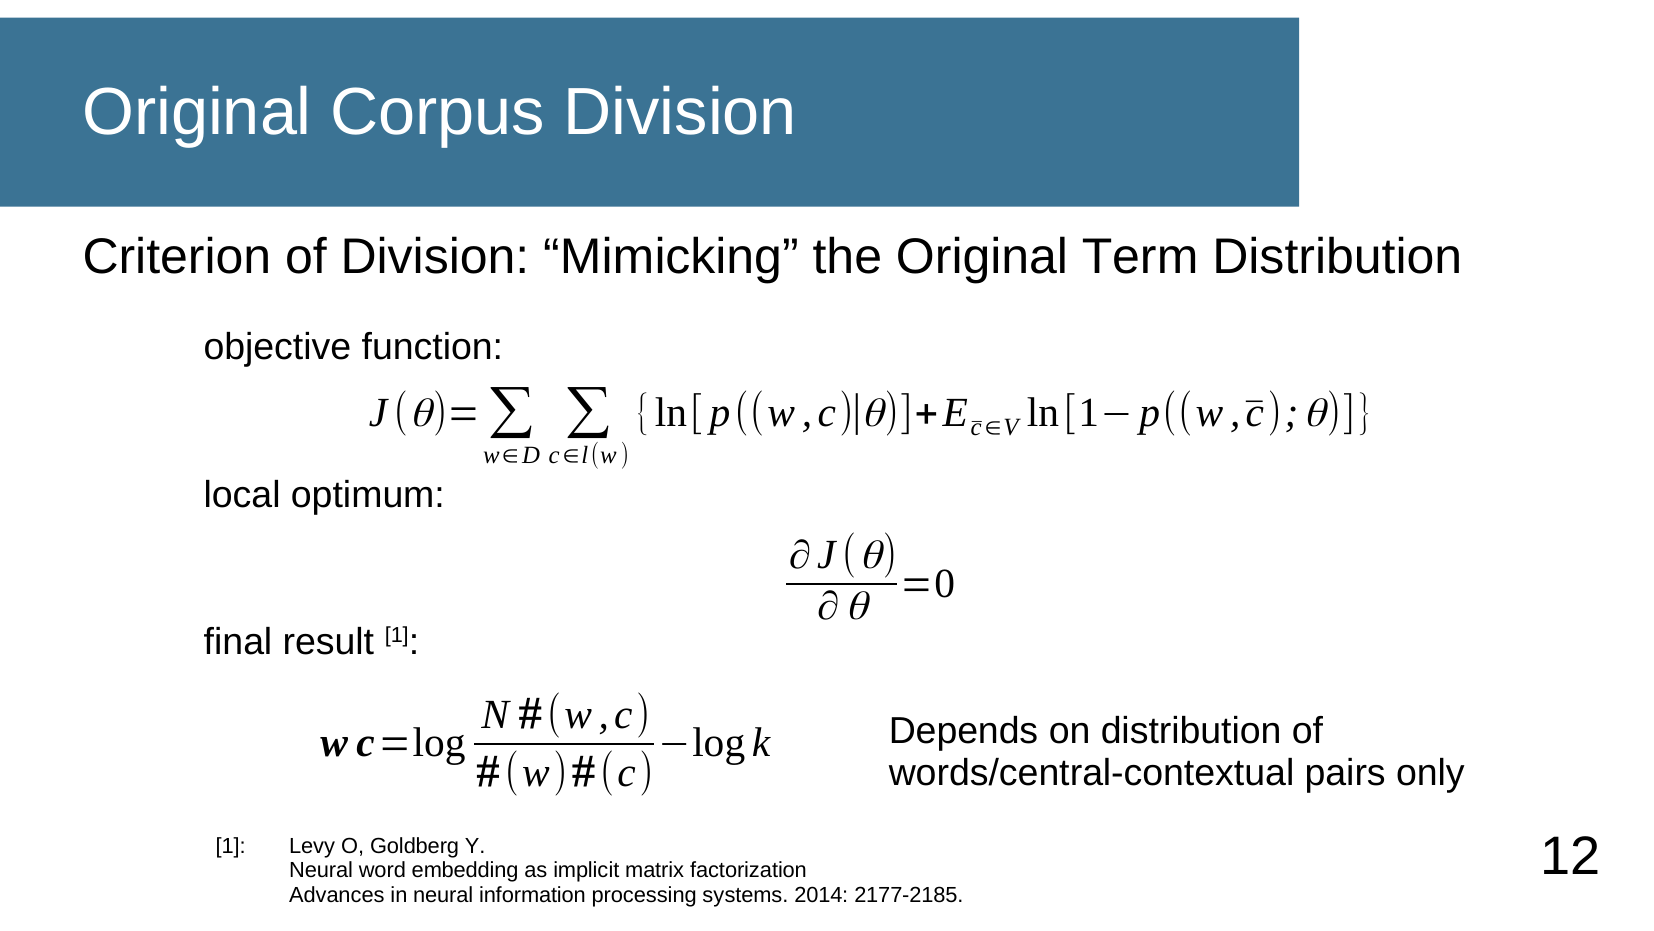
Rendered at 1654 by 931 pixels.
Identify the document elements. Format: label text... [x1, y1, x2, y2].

text_box Depends on distribution of words/central-contextual pairs only [874, 702, 1480, 805]
text_box local optimum: [188, 466, 460, 527]
chart [361, 383, 1380, 517]
title Original Corpus Division [82, 35, 1234, 189]
text_box final result [1]: [189, 614, 435, 675]
list Criterion of Division: “Mimicking” the Original Term Distribution [82, 224, 1571, 764]
chart [312, 691, 780, 798]
text_box [1]: Levy O, Goldberg Y. Neural word embedding as implicit matrix factorization Advances in neural information processing systems. 2014: 2177-2185. [200, 826, 980, 917]
text_box objective function: [188, 318, 519, 379]
chart [778, 531, 963, 622]
